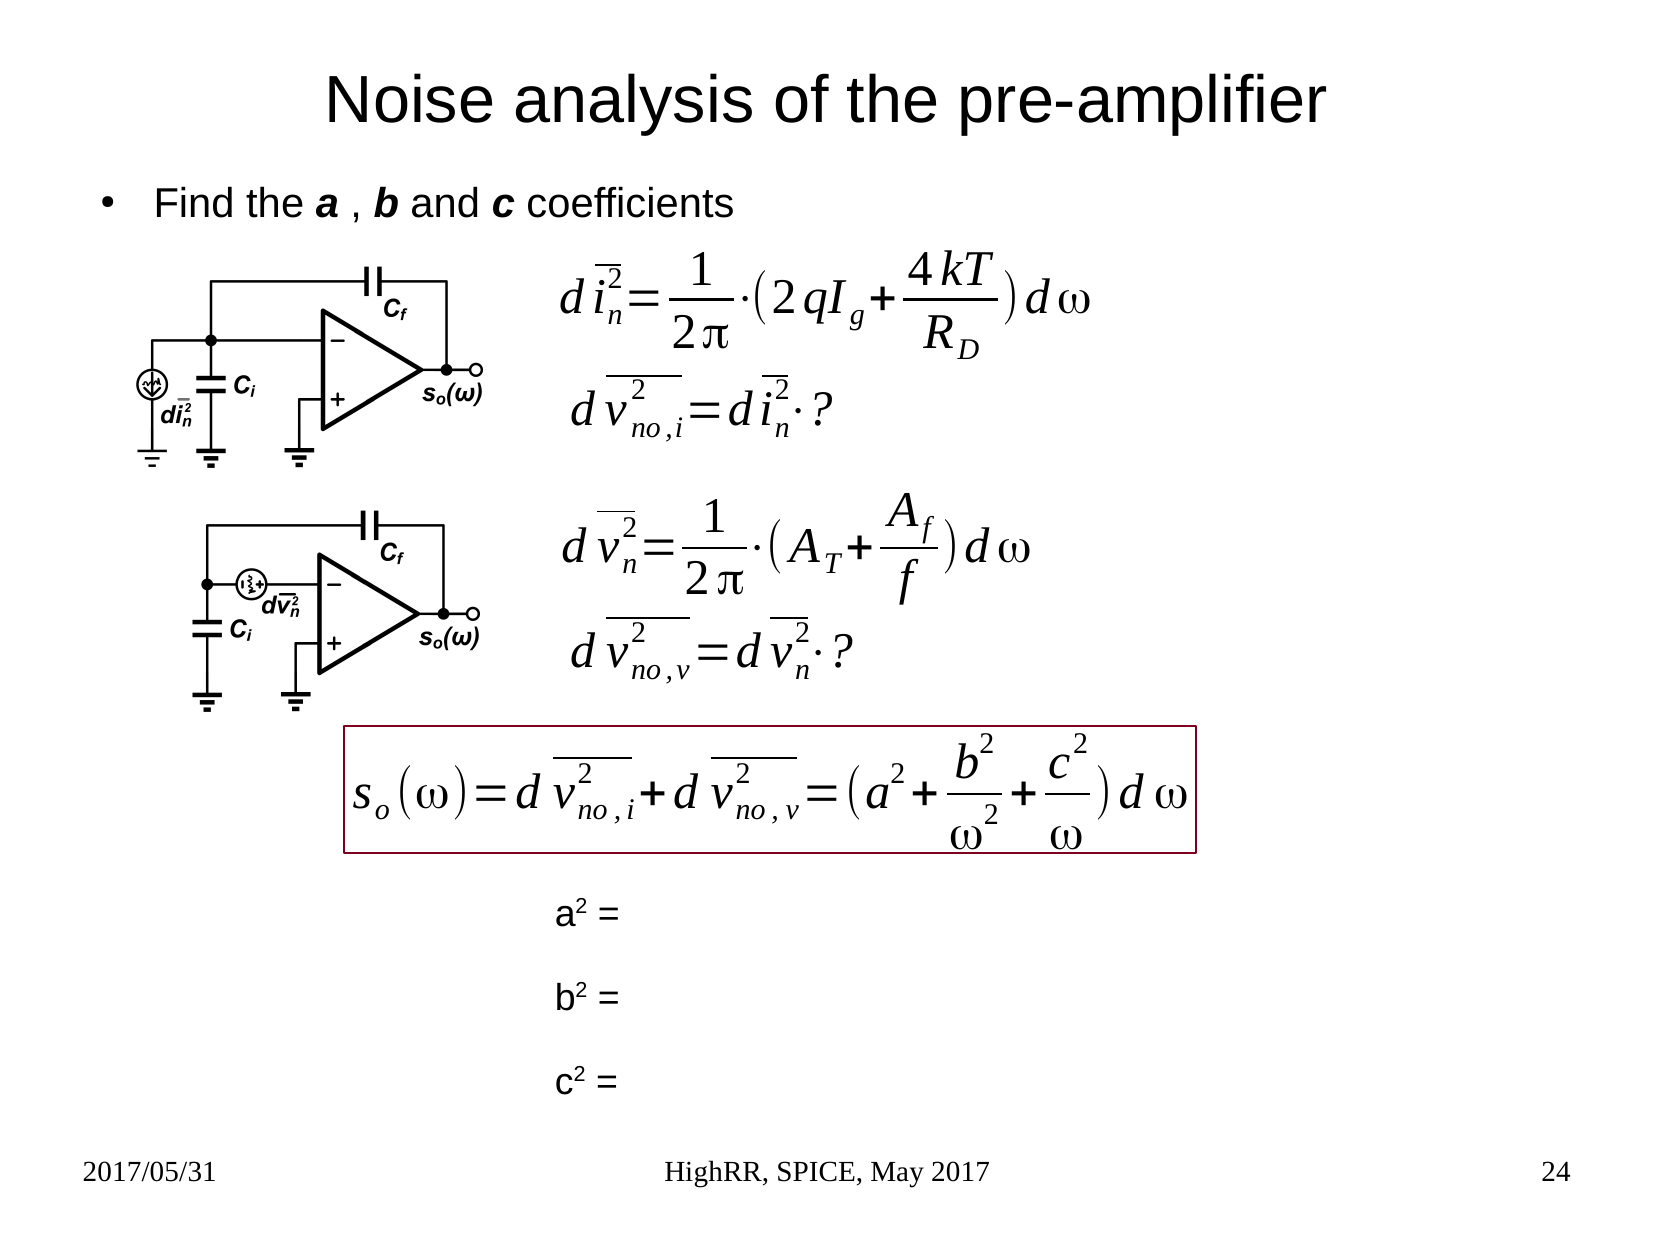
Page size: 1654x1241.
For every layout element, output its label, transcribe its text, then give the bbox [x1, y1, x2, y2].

chart [345, 727, 1196, 852]
picture [189, 508, 481, 712]
picture [135, 264, 484, 468]
chart [563, 613, 861, 686]
title Noise analysis of the pre-amplifier [82, 49, 1571, 151]
list Find the a , b and c coefficients [82, 180, 1571, 1141]
text_box a2 = b2 = c2 = [540, 885, 826, 1110]
chart [555, 480, 1039, 607]
chart [552, 240, 1099, 366]
chart [563, 371, 841, 444]
